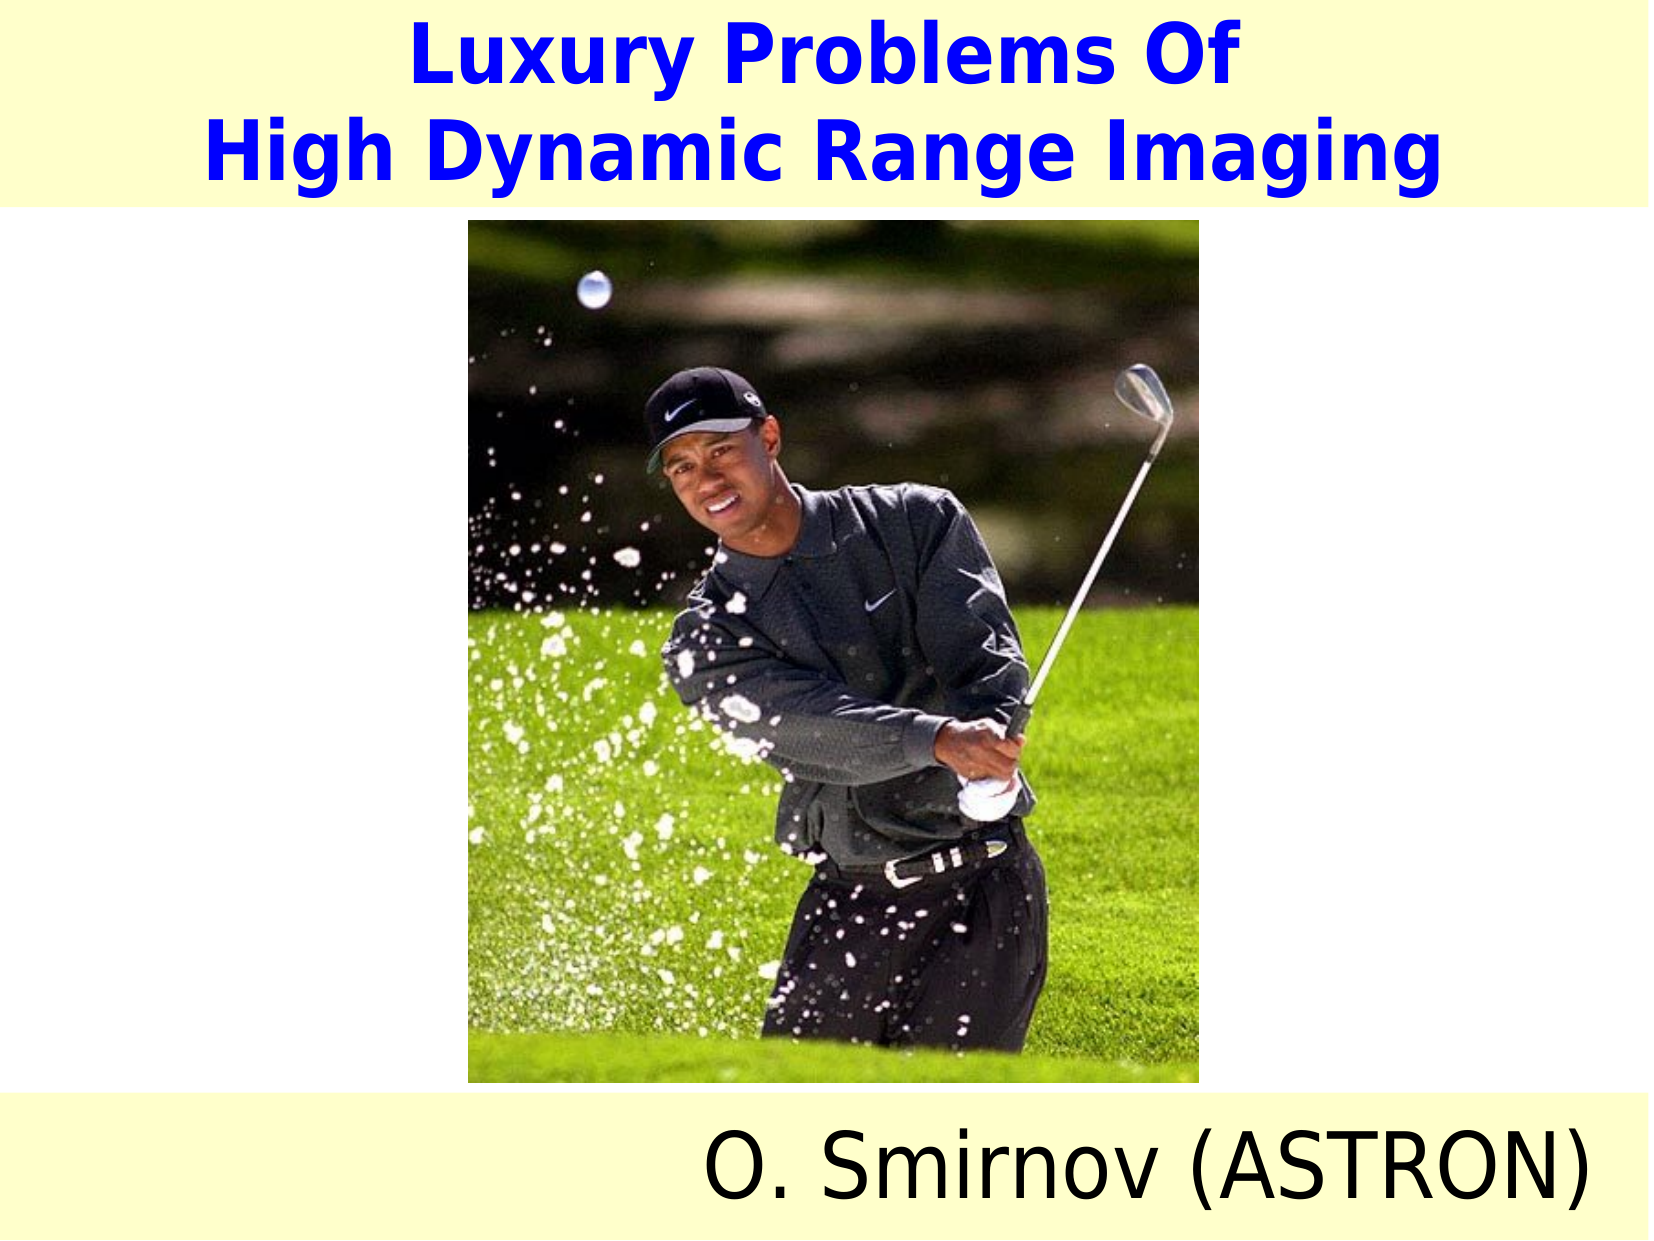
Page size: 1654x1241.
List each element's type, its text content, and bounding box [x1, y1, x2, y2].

title Luxury Problems Of High Dynamic Range Imaging [0, 0, 1649, 208]
picture [468, 220, 1199, 1083]
title O. Smirnov (ASTRON) [0, 1092, 1649, 1241]
